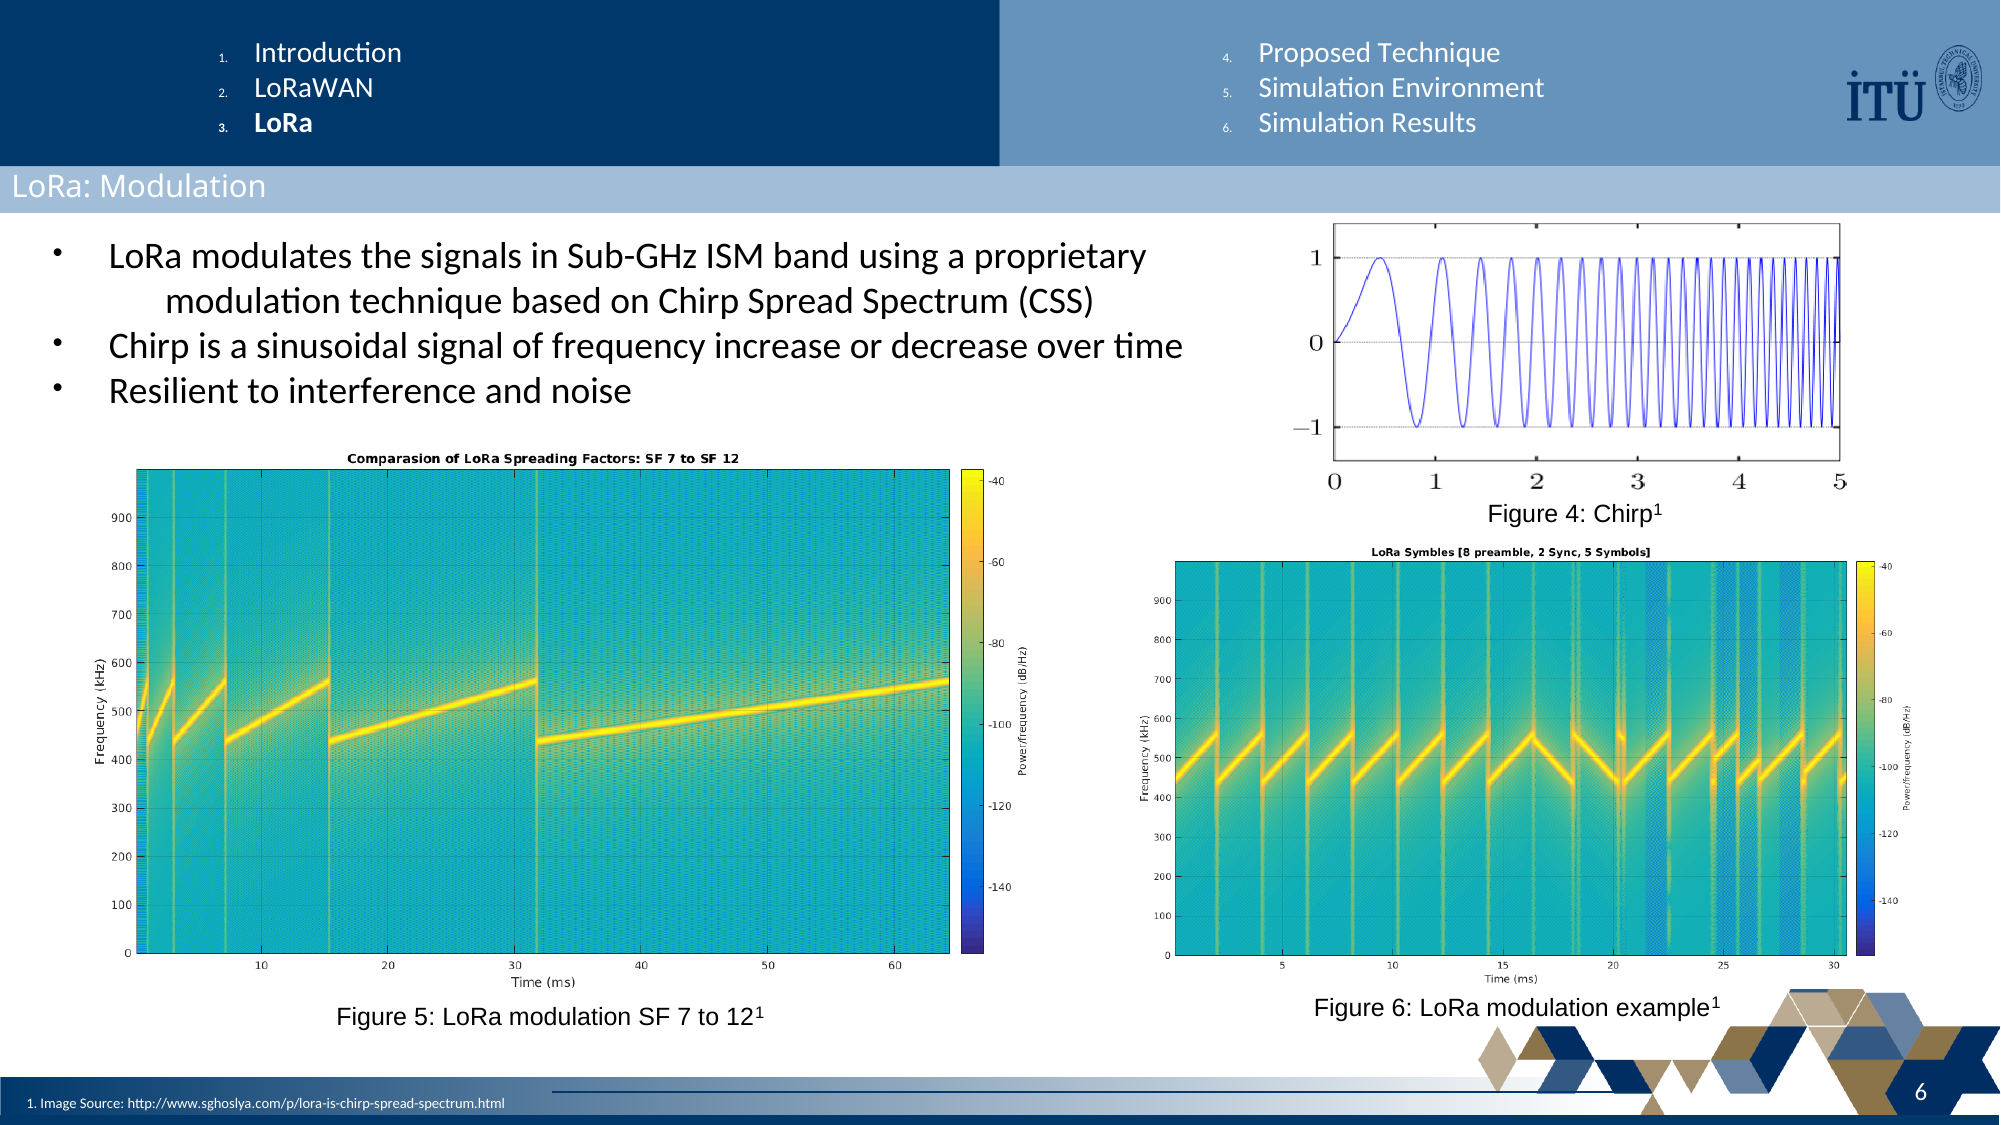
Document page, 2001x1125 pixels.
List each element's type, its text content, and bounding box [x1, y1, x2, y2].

slide_number 6 [1880, 1059, 1962, 1122]
text_box Figure 5: LoRa modulation SF 7 to 121 [100, 985, 1000, 1074]
text_box Figure 6: LoRa modulation example1 [1154, 976, 1881, 1060]
text_box Figure 4: Chirp1 [1293, 482, 1857, 568]
list LoRa: Modulation [11, 162, 1992, 212]
text_box Introduction LoRaWAN LoRa [11, 25, 901, 133]
text_box LoRa modulates the signals in Sub-GHz ISM band using a proprietary modulation technique based on Chirp Spread Spectrum (CSS) Chirp is a sinusoidal signal of frequency increase or decrease over time Resilient to interference and noise [0, 223, 1219, 440]
picture [1293, 223, 1857, 482]
text_box Proposed Technique Simulation Environment Simulation Results [1015, 25, 1842, 133]
list 1. Image Source: http://www.sghoslya.com/p/lora-is-chirp-spread-spectrum.html [11, 1088, 892, 1125]
picture [0, 424, 1976, 1019]
